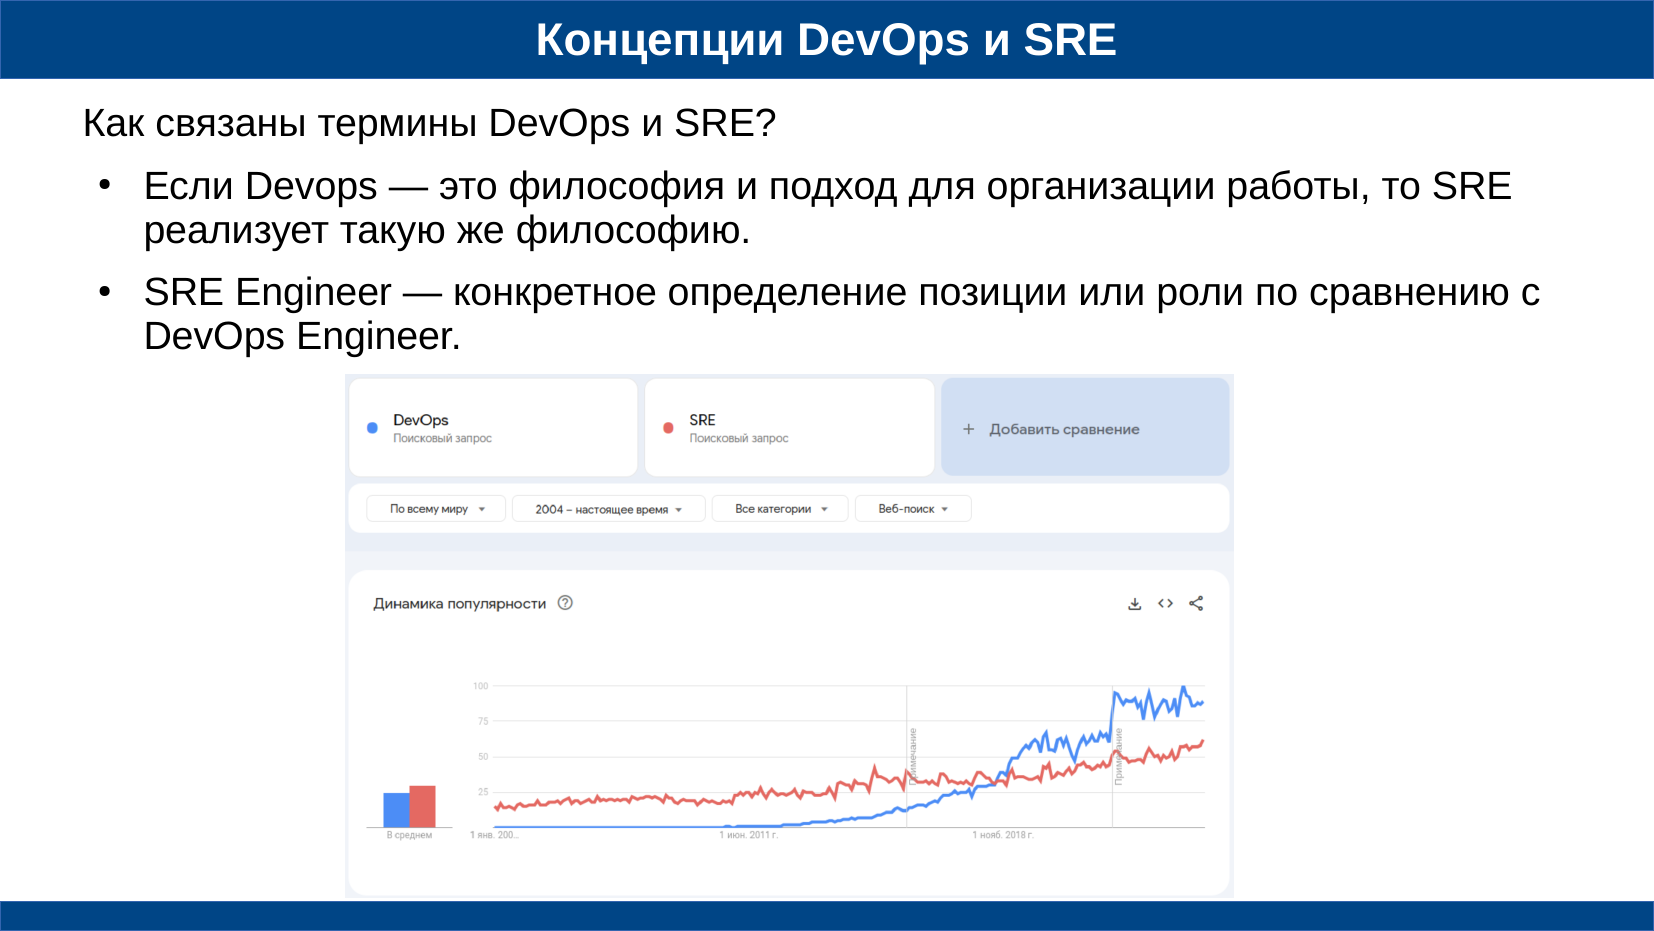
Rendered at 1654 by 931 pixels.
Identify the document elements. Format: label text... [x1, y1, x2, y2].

list Как связаны термины DevOps и SRE? Если Devops — это философия и подход для организации работы, то SRE реализует такую же философию. SRE Engineer — конкретное определение позиции или роли по сравнению с DevOps Engineer. [82, 101, 1571, 359]
title Концепции DevOps и SRE [0, 0, 1654, 79]
picture [345, 374, 1234, 898]
